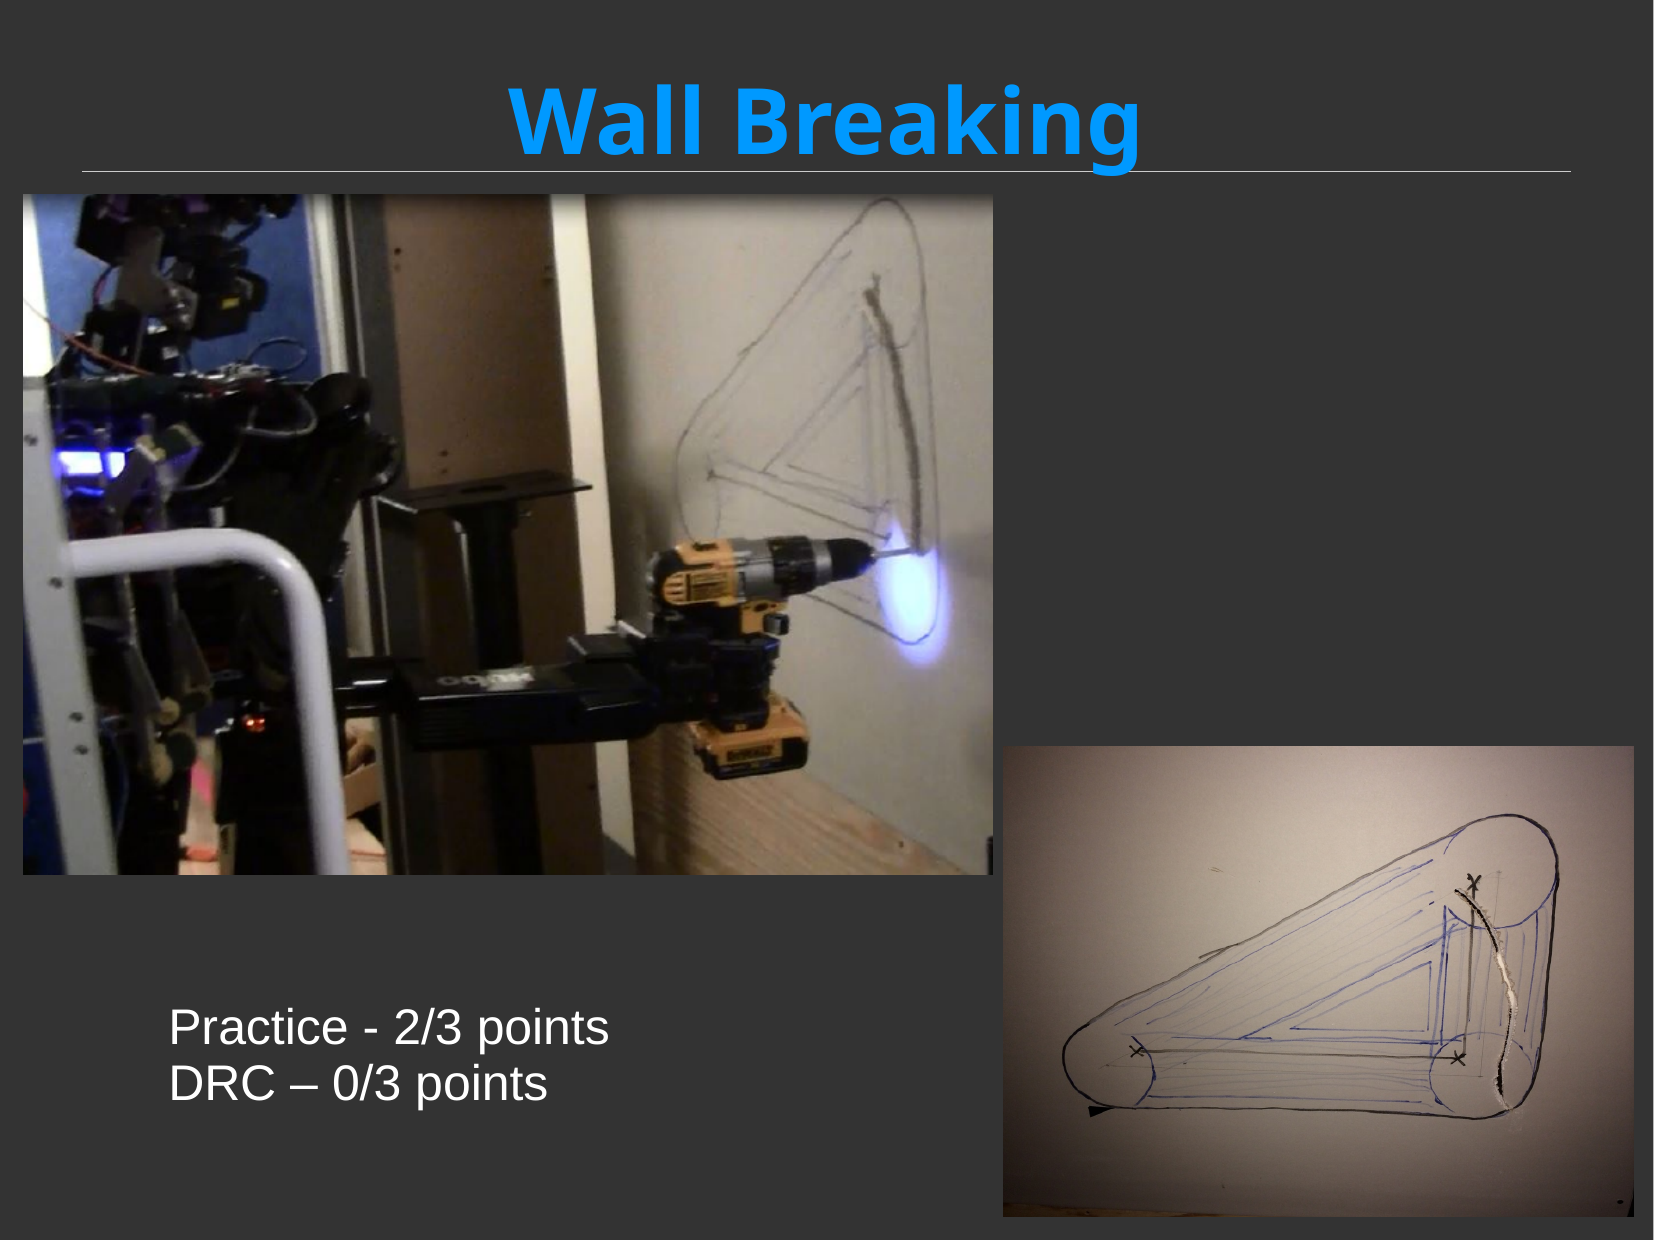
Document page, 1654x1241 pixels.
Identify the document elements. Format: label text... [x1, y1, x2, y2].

text_box Practice - 2/3 points DRC – 0/3 points [153, 992, 626, 1119]
picture [23, 194, 993, 875]
picture [1003, 746, 1634, 1217]
title Wall Breaking [82, 49, 1571, 189]
